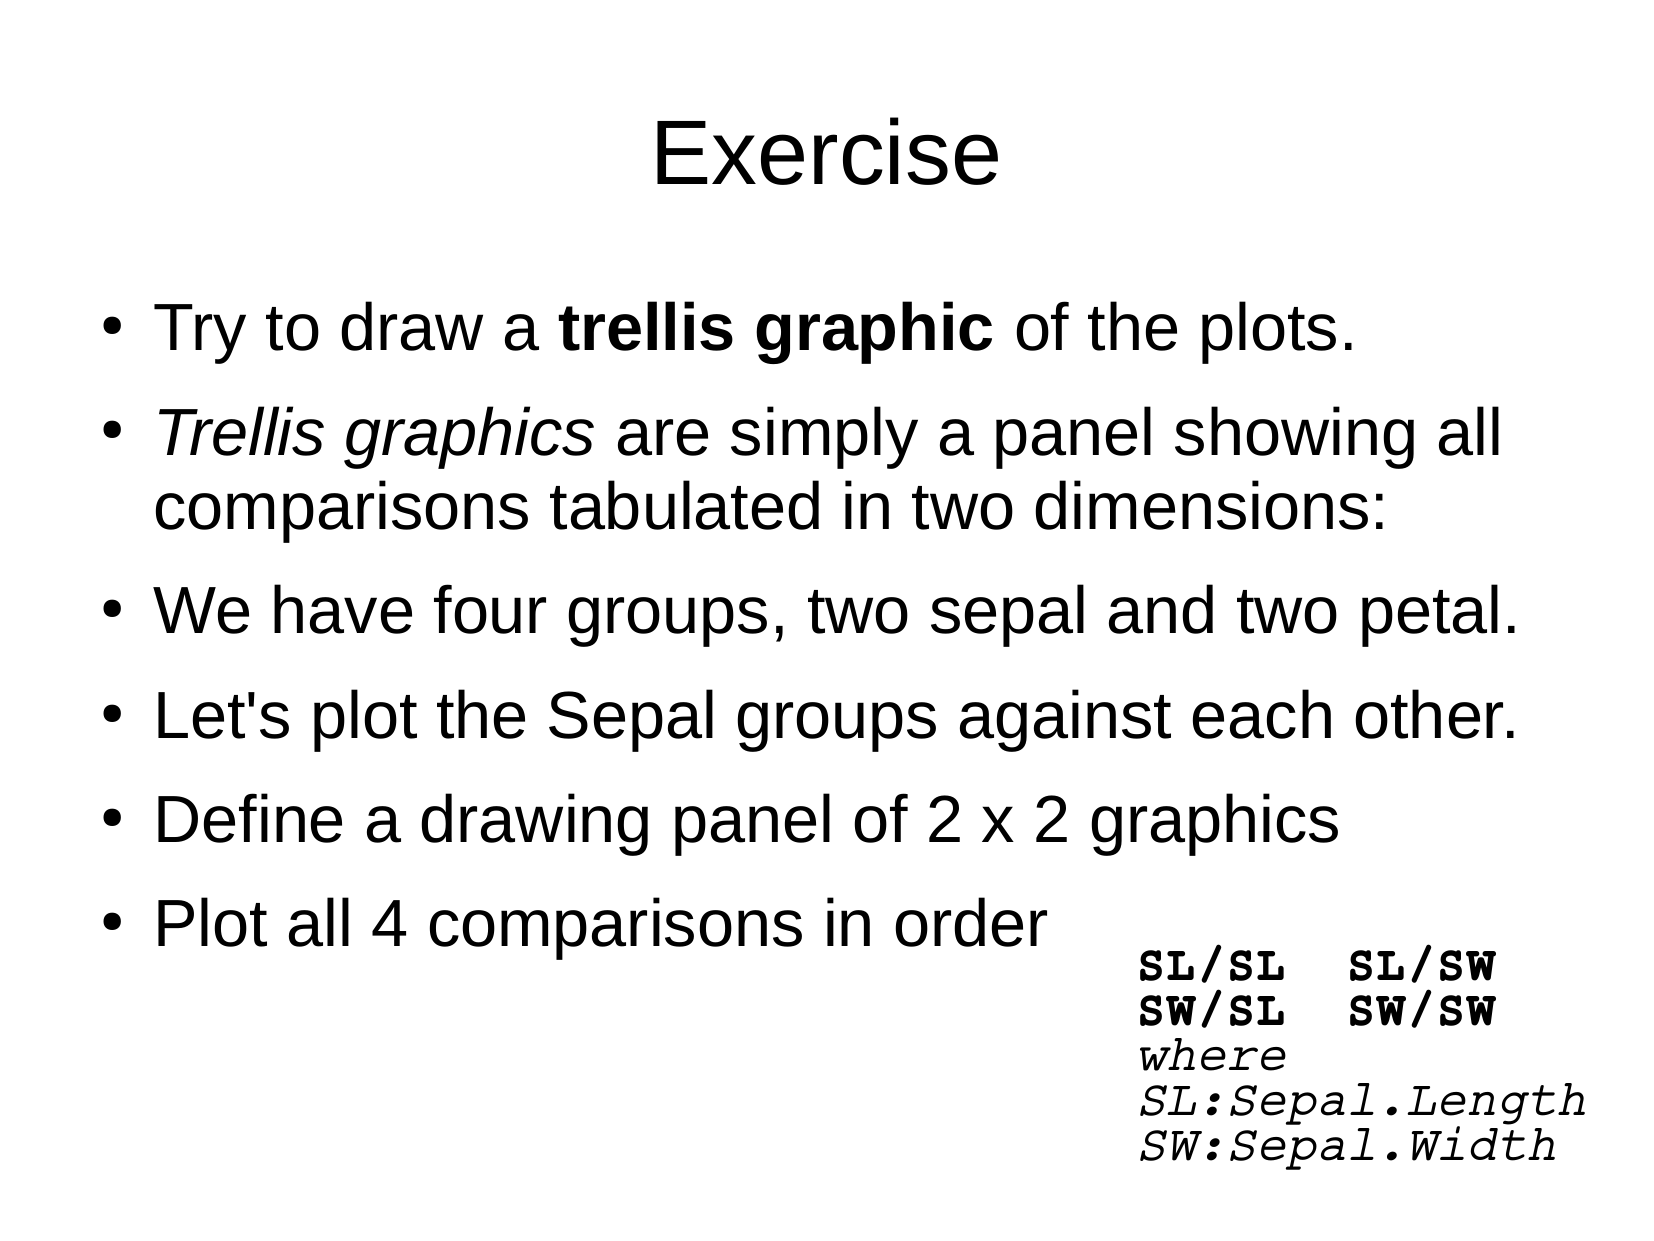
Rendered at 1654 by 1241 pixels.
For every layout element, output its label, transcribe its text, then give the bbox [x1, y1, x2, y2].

title Exercise [82, 49, 1571, 257]
text_box SL/SL SL/SW SW/SL SW/SW where SL:Sepal.Length SW:Sepal.Width [1122, 938, 1630, 1179]
list Try to draw a trellis graphic of the plots. Trellis graphics are simply a panel showing all comparisons tabulated in two dimensions: We have four groups, two sepal and two petal. Let's plot the Sepal groups against each other. Define a drawing panel of 2 x 2 graphics Plot all 4 comparisons in order [82, 290, 1571, 1010]
